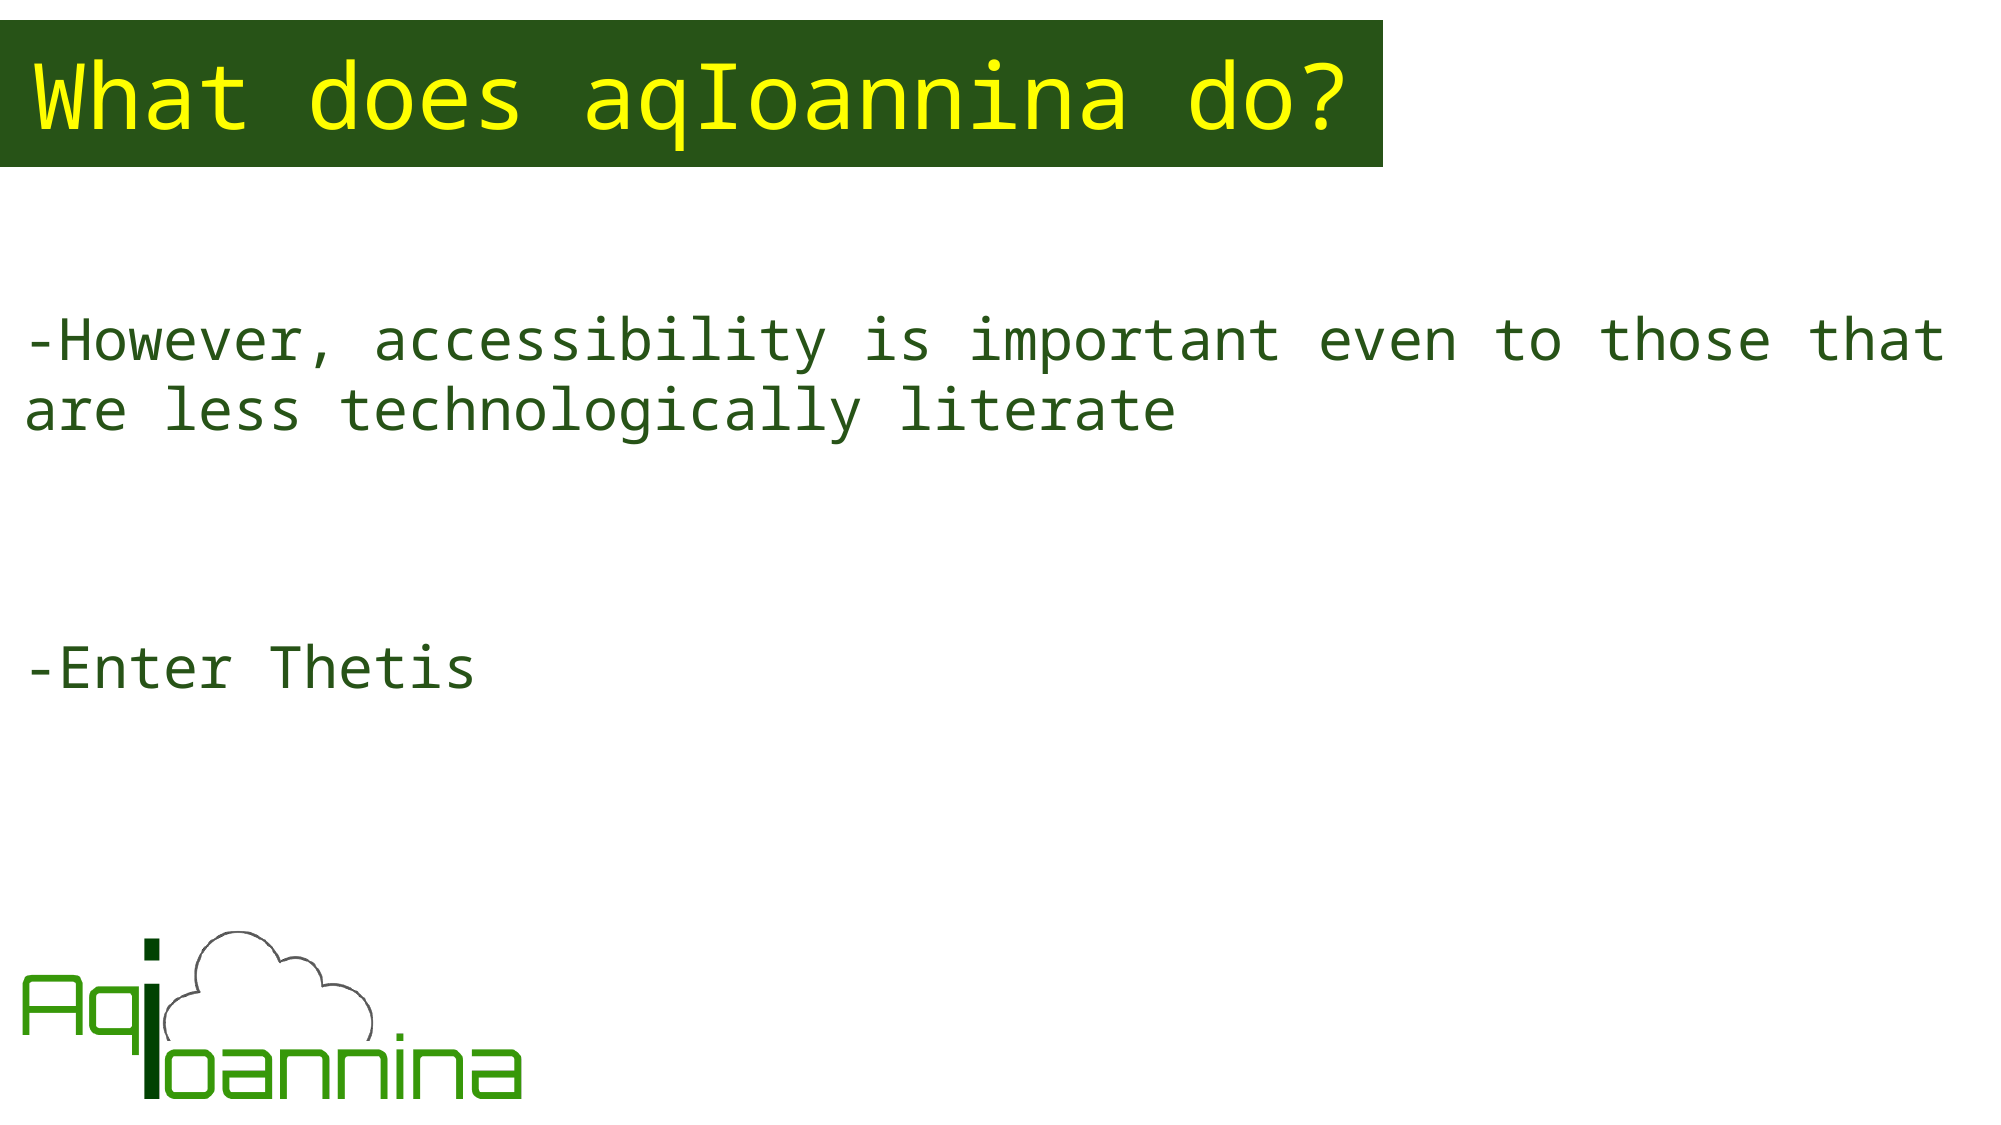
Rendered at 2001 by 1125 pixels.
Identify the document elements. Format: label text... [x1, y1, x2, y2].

picture [17, 881, 529, 1125]
text_box -However, accessibility is important even to those that are less technologically literate [8, 294, 1992, 451]
text_box [0, 20, 1383, 167]
text_box -Enter Thetis [8, 623, 1992, 710]
text_box What does aqIoannina do? [17, 30, 1439, 157]
